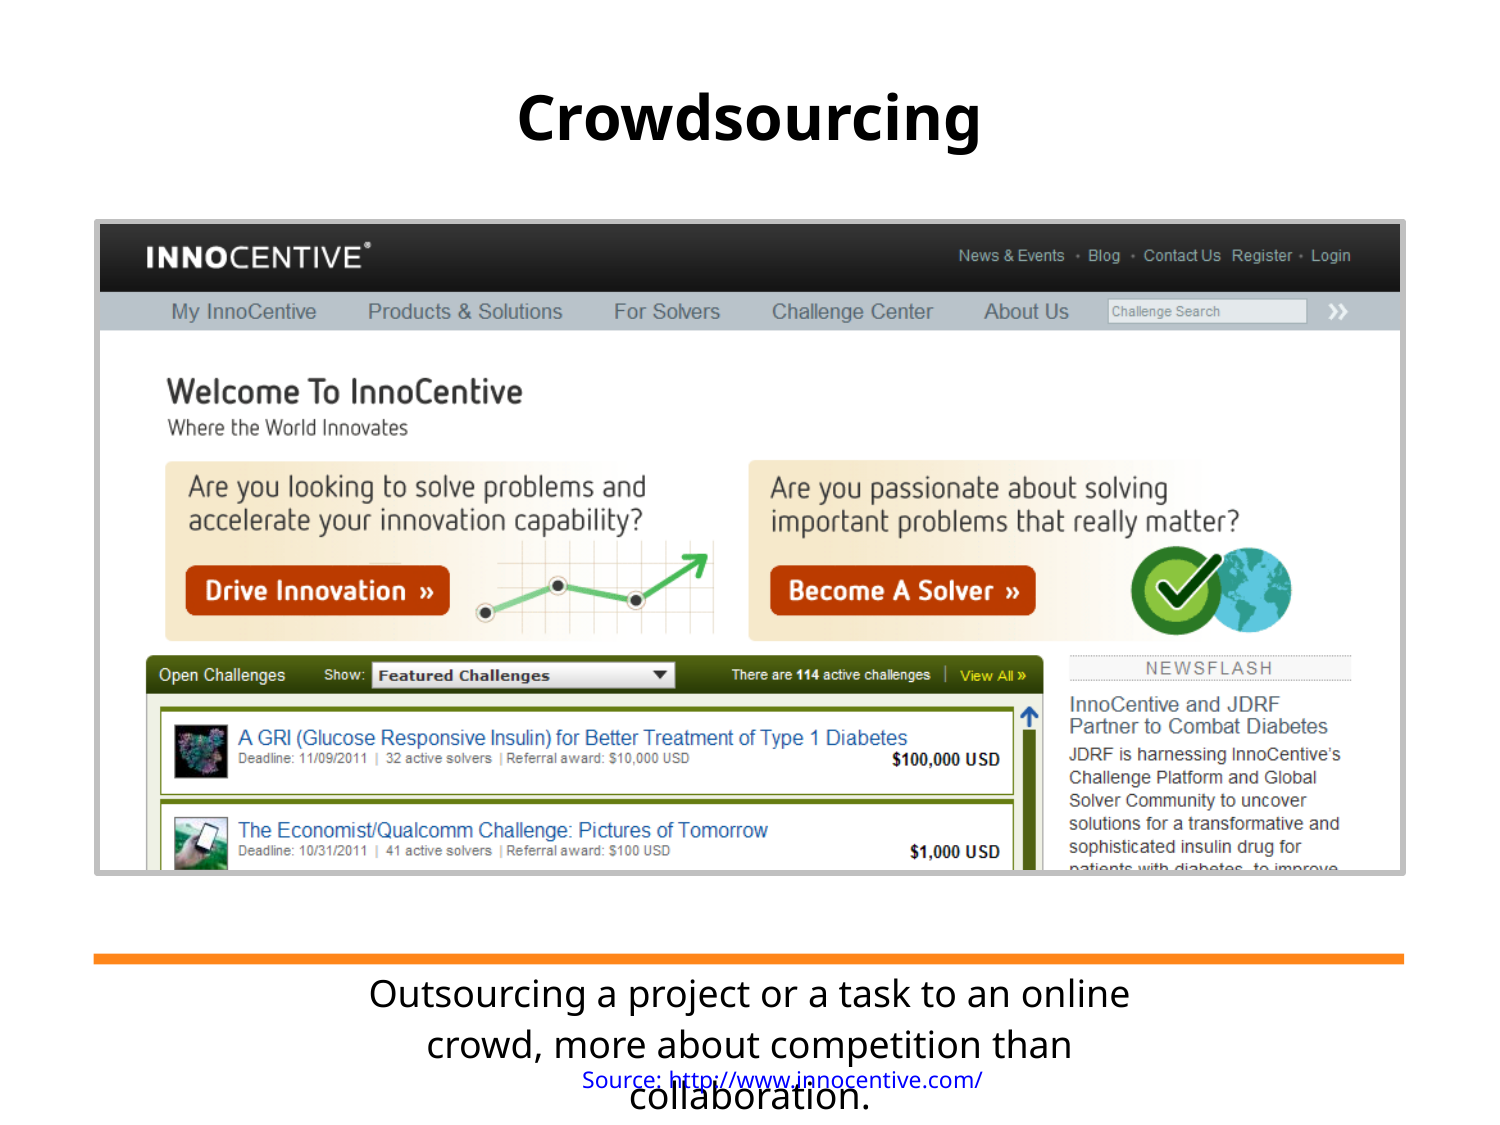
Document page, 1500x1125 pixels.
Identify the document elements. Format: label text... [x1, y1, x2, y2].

text_box Source: http://www.innocentive.com/ [567, 1056, 933, 1098]
picture [0, 0, 1500, 1125]
text_box Outsourcing a project or a task to an online crowd, more about competition than collaboration. [321, 960, 1179, 1064]
title Crowdsourcing [75, 44, 1426, 188]
